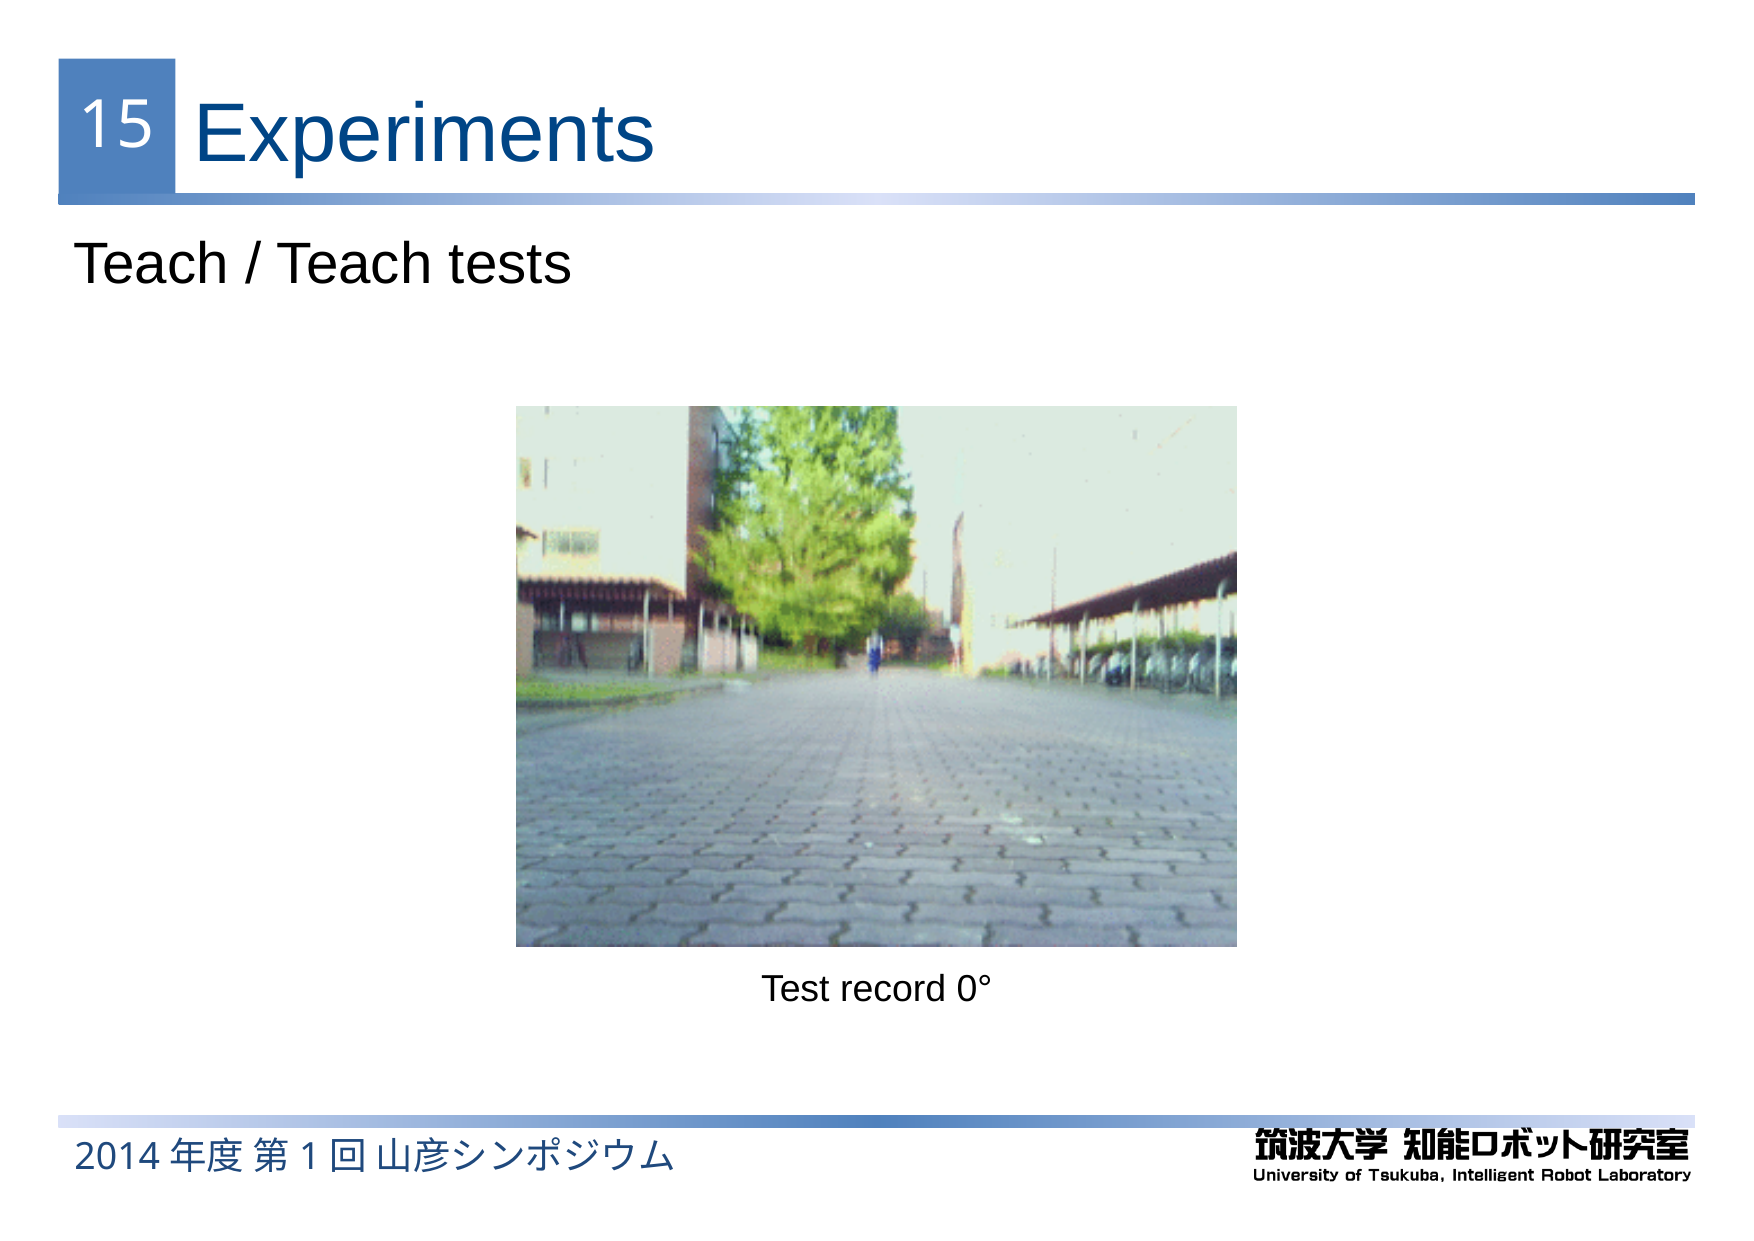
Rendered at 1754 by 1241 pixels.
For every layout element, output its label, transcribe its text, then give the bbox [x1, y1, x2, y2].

title Experiments [193, 61, 1651, 205]
text_box Test record 0° [746, 959, 1008, 1017]
picture [516, 406, 1237, 947]
picture [1252, 1127, 1691, 1182]
text_box Teach / Teach tests [58, 223, 1289, 304]
